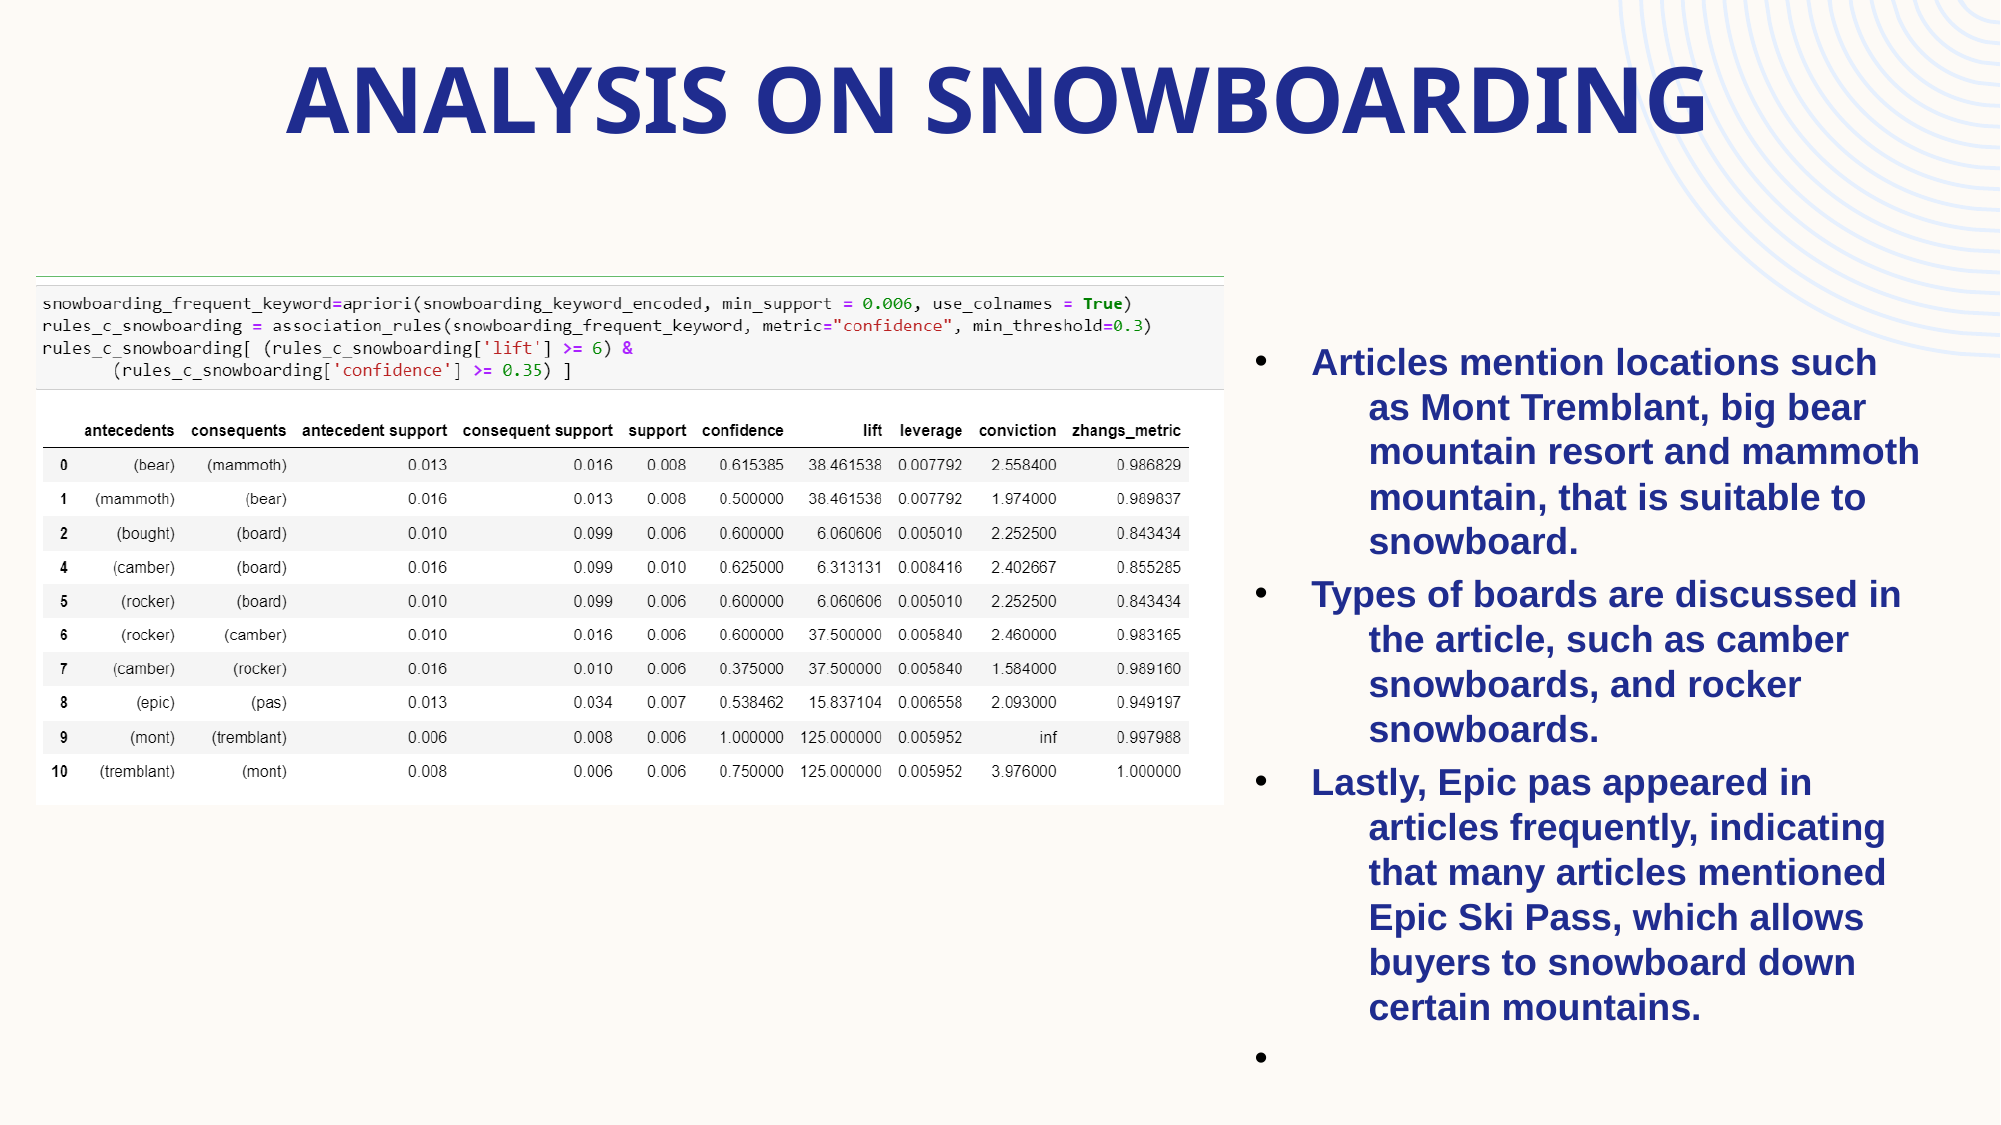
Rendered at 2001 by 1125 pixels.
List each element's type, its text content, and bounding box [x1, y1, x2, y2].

picture [36, 275, 1224, 805]
list Articles mention locations such as Mont Tremblant, big bear mountain resort and mammoth mountain, that is suitable to snowboard. Types of boards are discussed in the article, such as camber snowboards, and rocker snowboards. Lastly, Epic pas appeared in articles frequently, indicating that many articles mentioned Epic Ski Pass, which allows buyers to snowboard down certain mountains. [1239, 330, 1940, 1091]
title Analysis on snowboarding [123, 34, 1875, 161]
